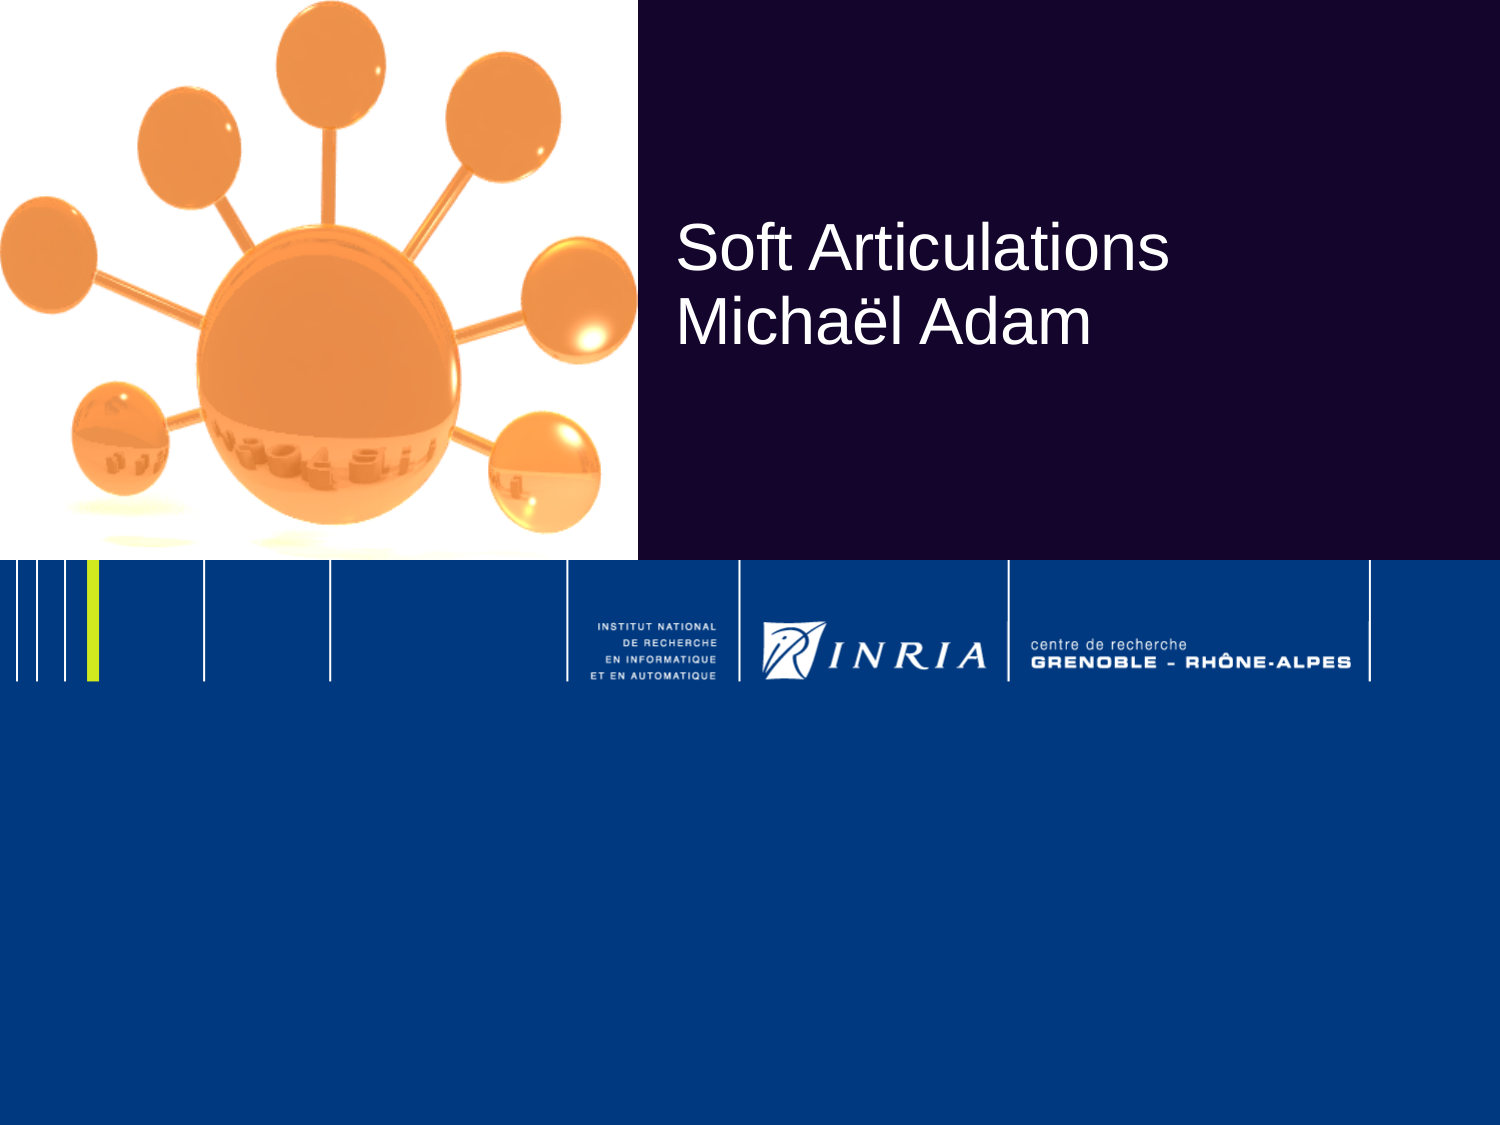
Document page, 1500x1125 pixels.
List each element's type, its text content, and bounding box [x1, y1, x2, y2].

title Soft Articulations Michaël Adam [675, 41, 1426, 528]
picture [0, 0, 1500, 1125]
